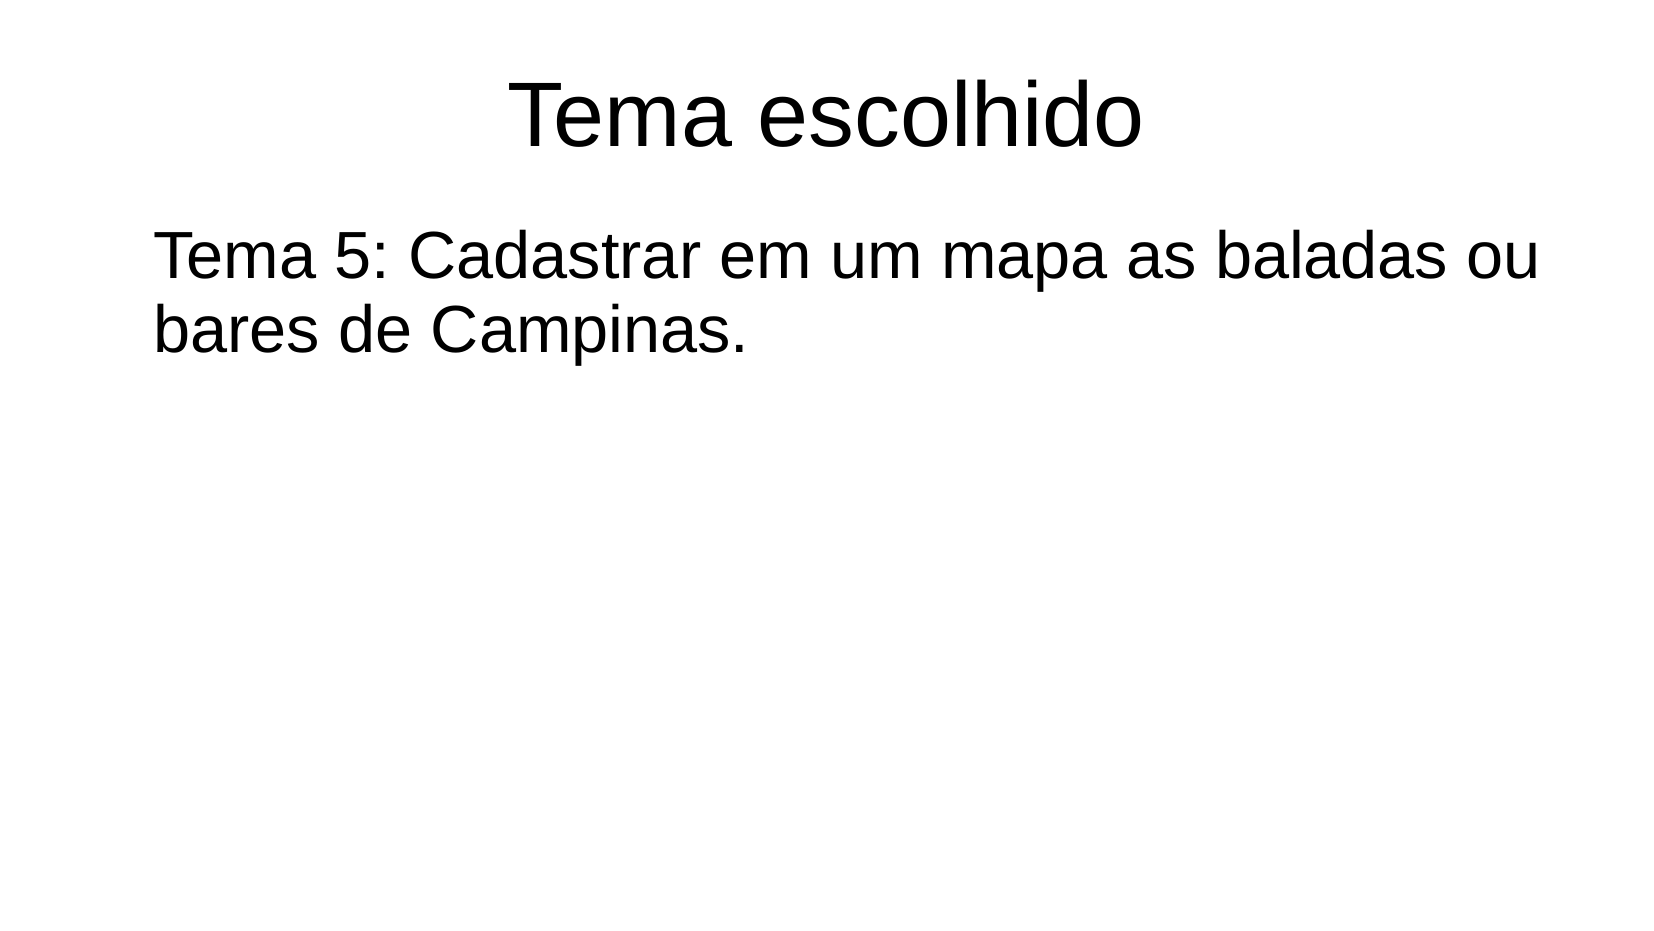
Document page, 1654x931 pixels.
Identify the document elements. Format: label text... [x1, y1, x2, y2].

list Tema 5: Cadastrar em um mapa as baladas ou bares de Campinas. [82, 217, 1571, 758]
title Tema escolhido [82, 37, 1571, 193]
